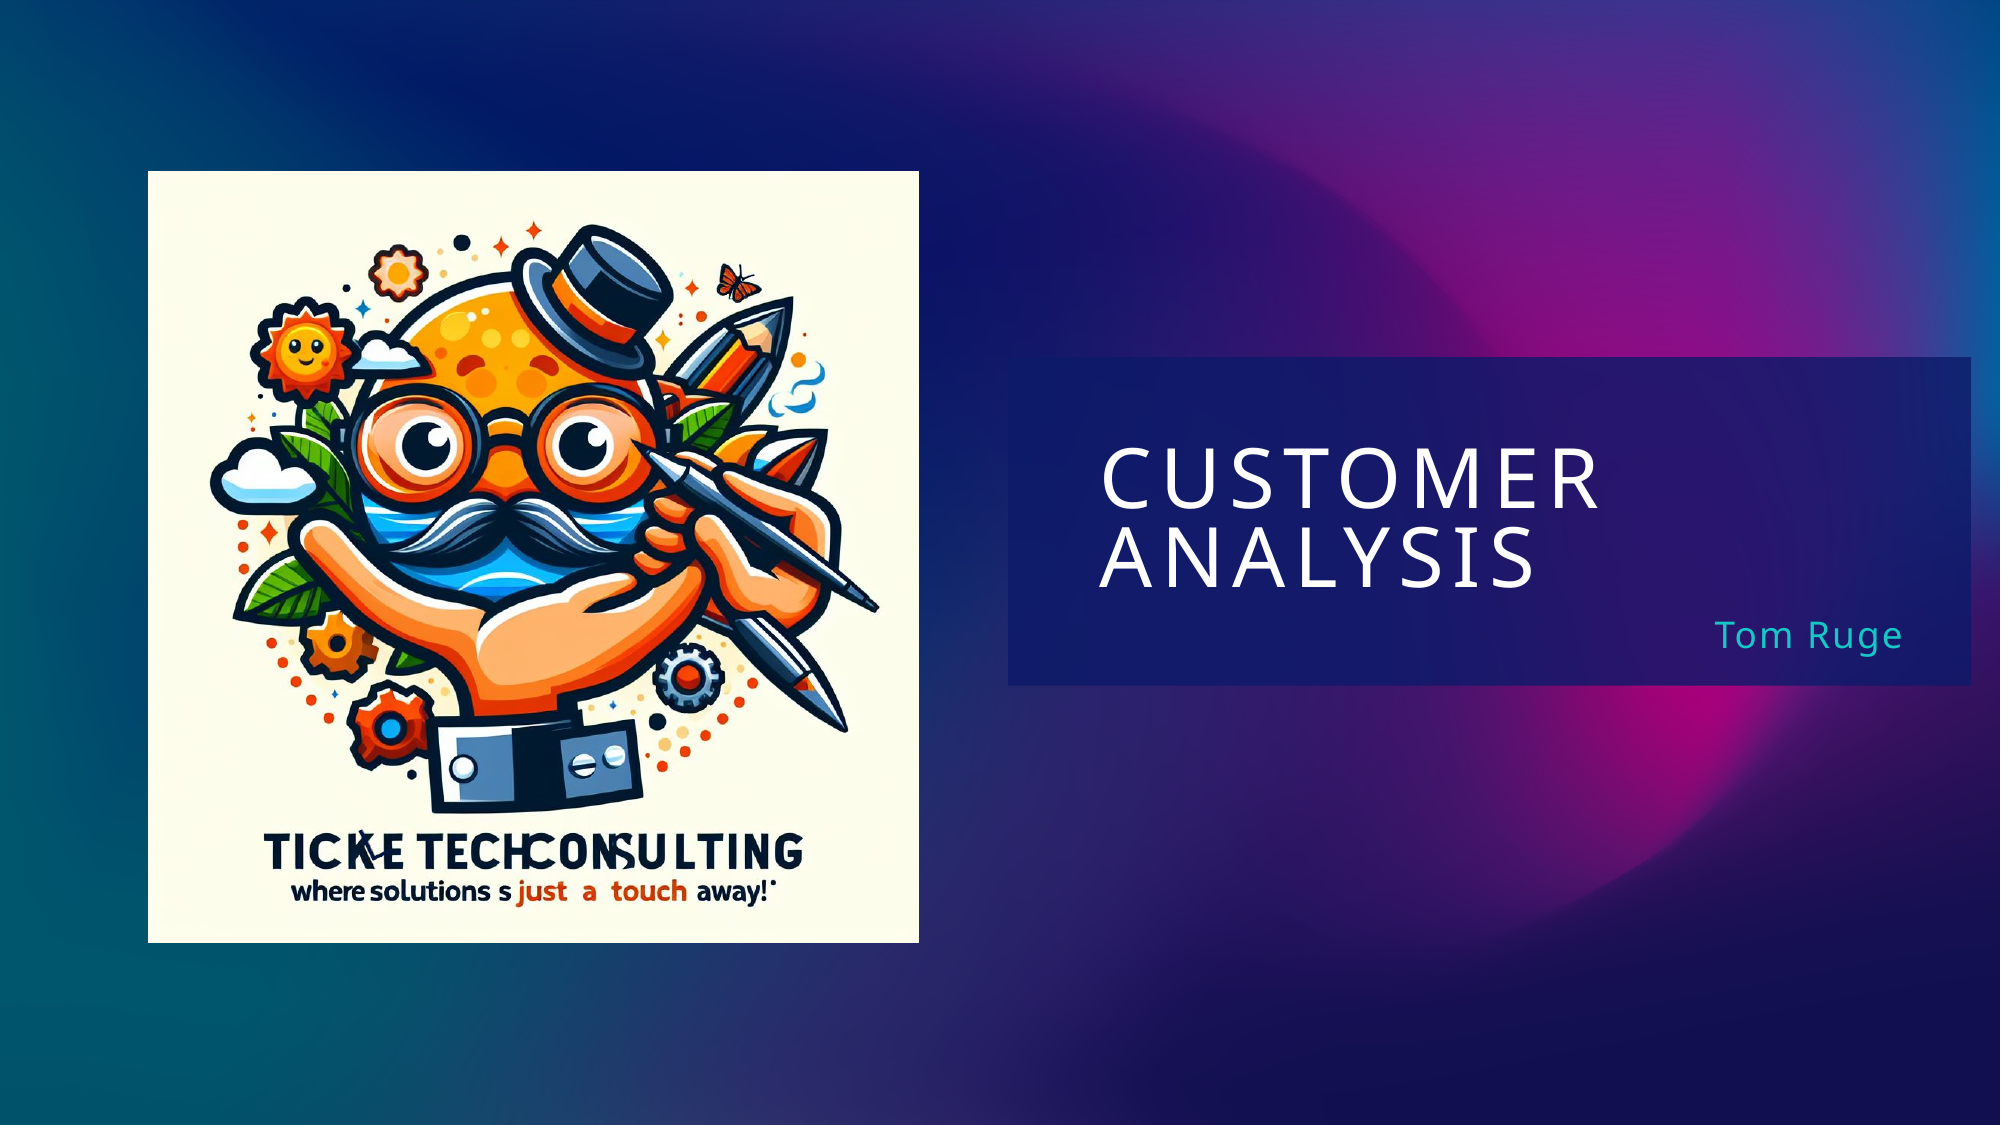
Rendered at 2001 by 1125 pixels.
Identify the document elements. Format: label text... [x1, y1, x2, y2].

picture [0, 0, 2000, 1125]
list Tom Ruge [1699, 609, 1941, 666]
title Customer Analysis [1008, 357, 1971, 686]
